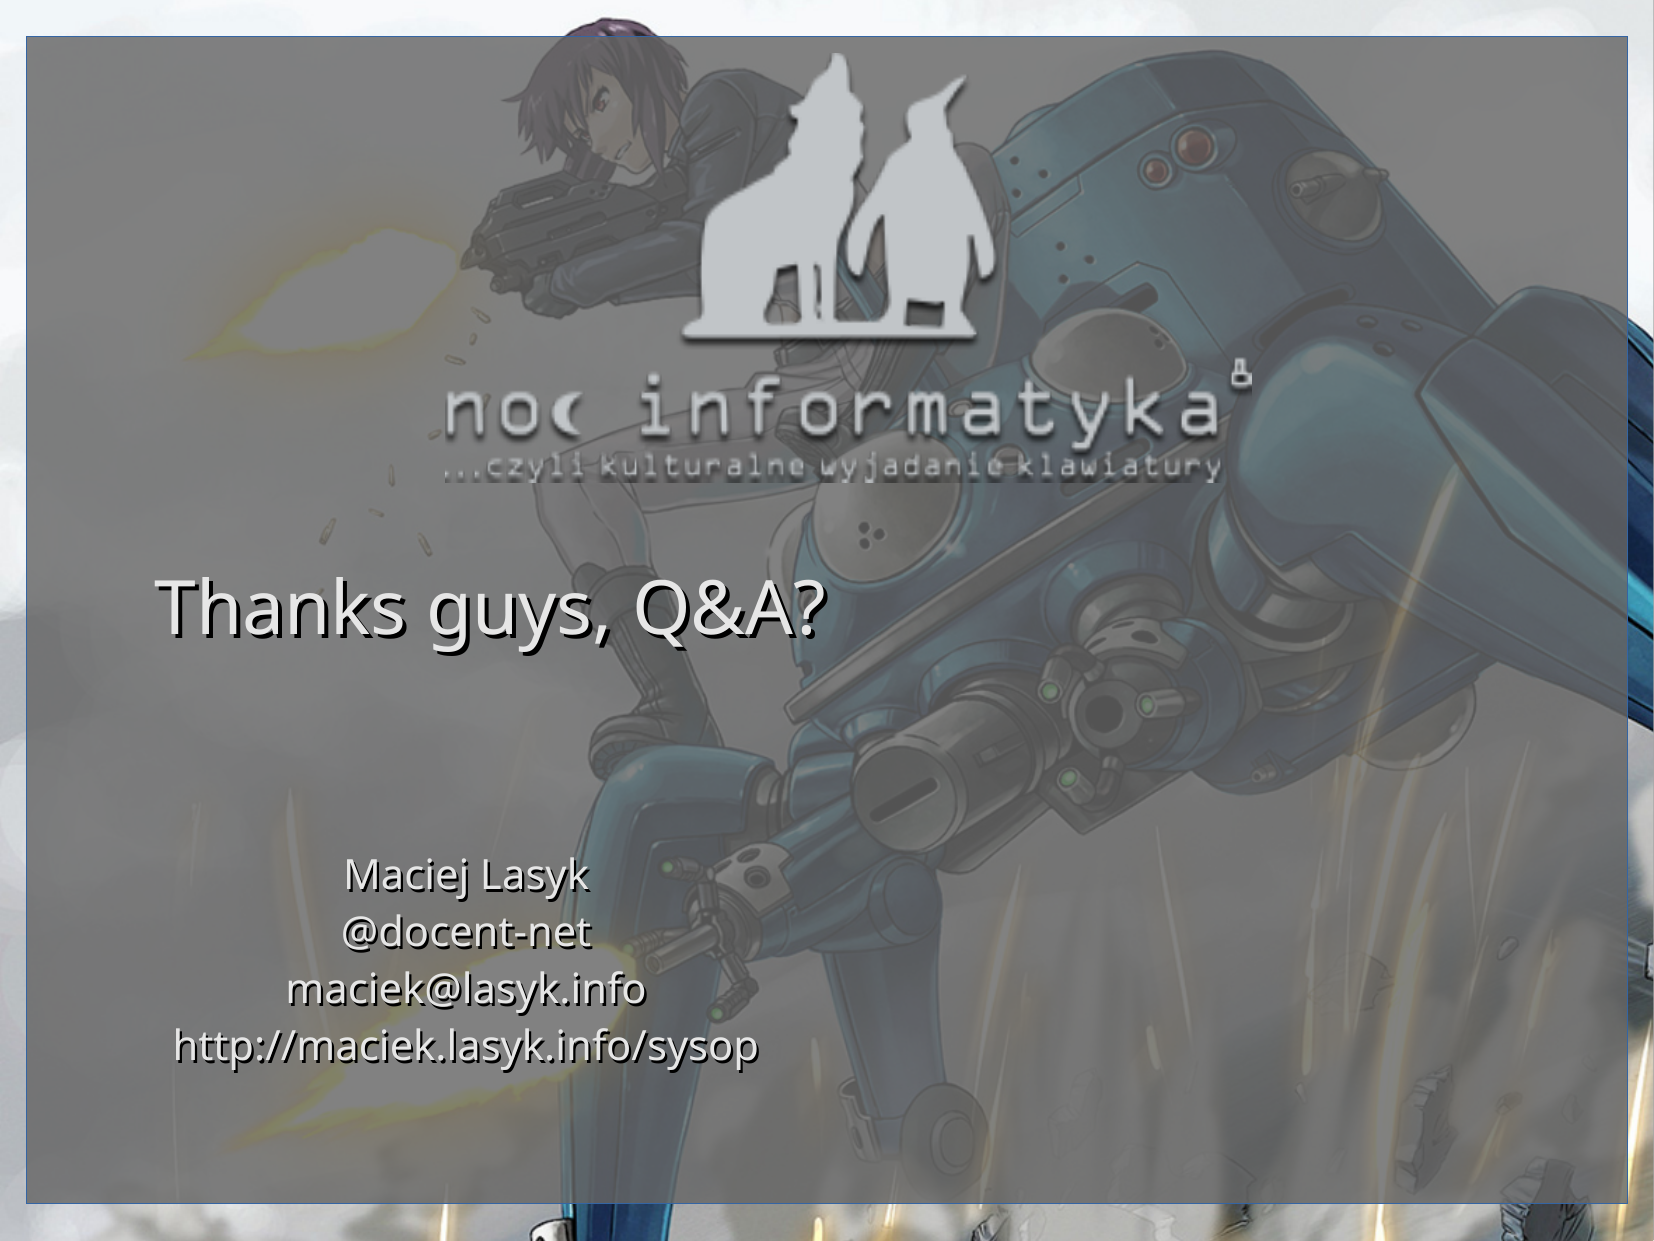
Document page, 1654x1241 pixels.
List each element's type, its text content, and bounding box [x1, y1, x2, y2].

text_box Thanks guys, Q&A? [139, 546, 1514, 712]
text_box [26, 36, 1628, 1204]
text_box Maciej Lasyk @docent-net maciek@lasyk.info http://maciek.lasyk.info/sysop [157, 837, 1496, 1188]
picture [0, 0, 1654, 1241]
